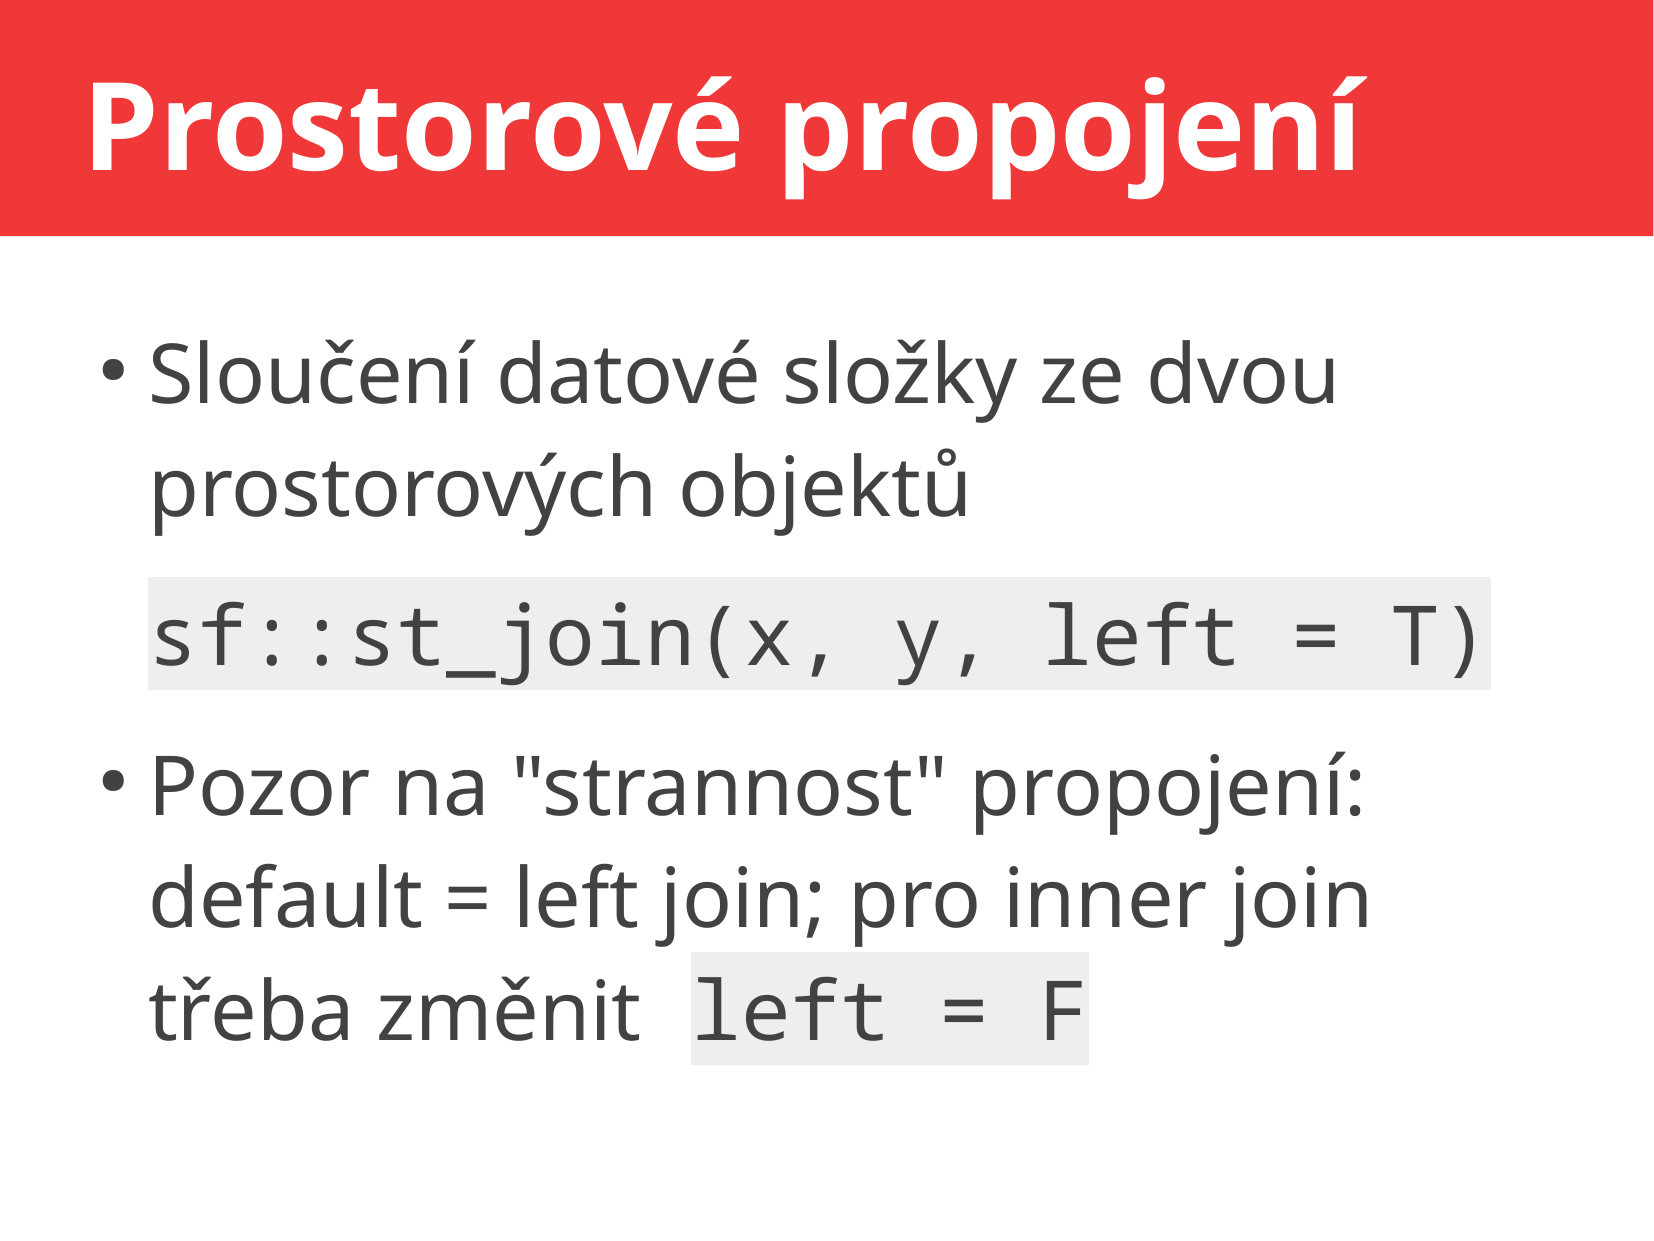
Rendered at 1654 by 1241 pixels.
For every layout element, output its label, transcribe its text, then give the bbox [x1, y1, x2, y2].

title Prostorové propojení [82, 19, 1571, 227]
list Sloučení datové složky ze dvou prostorových objektů sf::st_join(x, y, left = T) Pozor na "strannost" propojení: default = left join; pro inner join třeba změnit left = F [82, 314, 1563, 1080]
